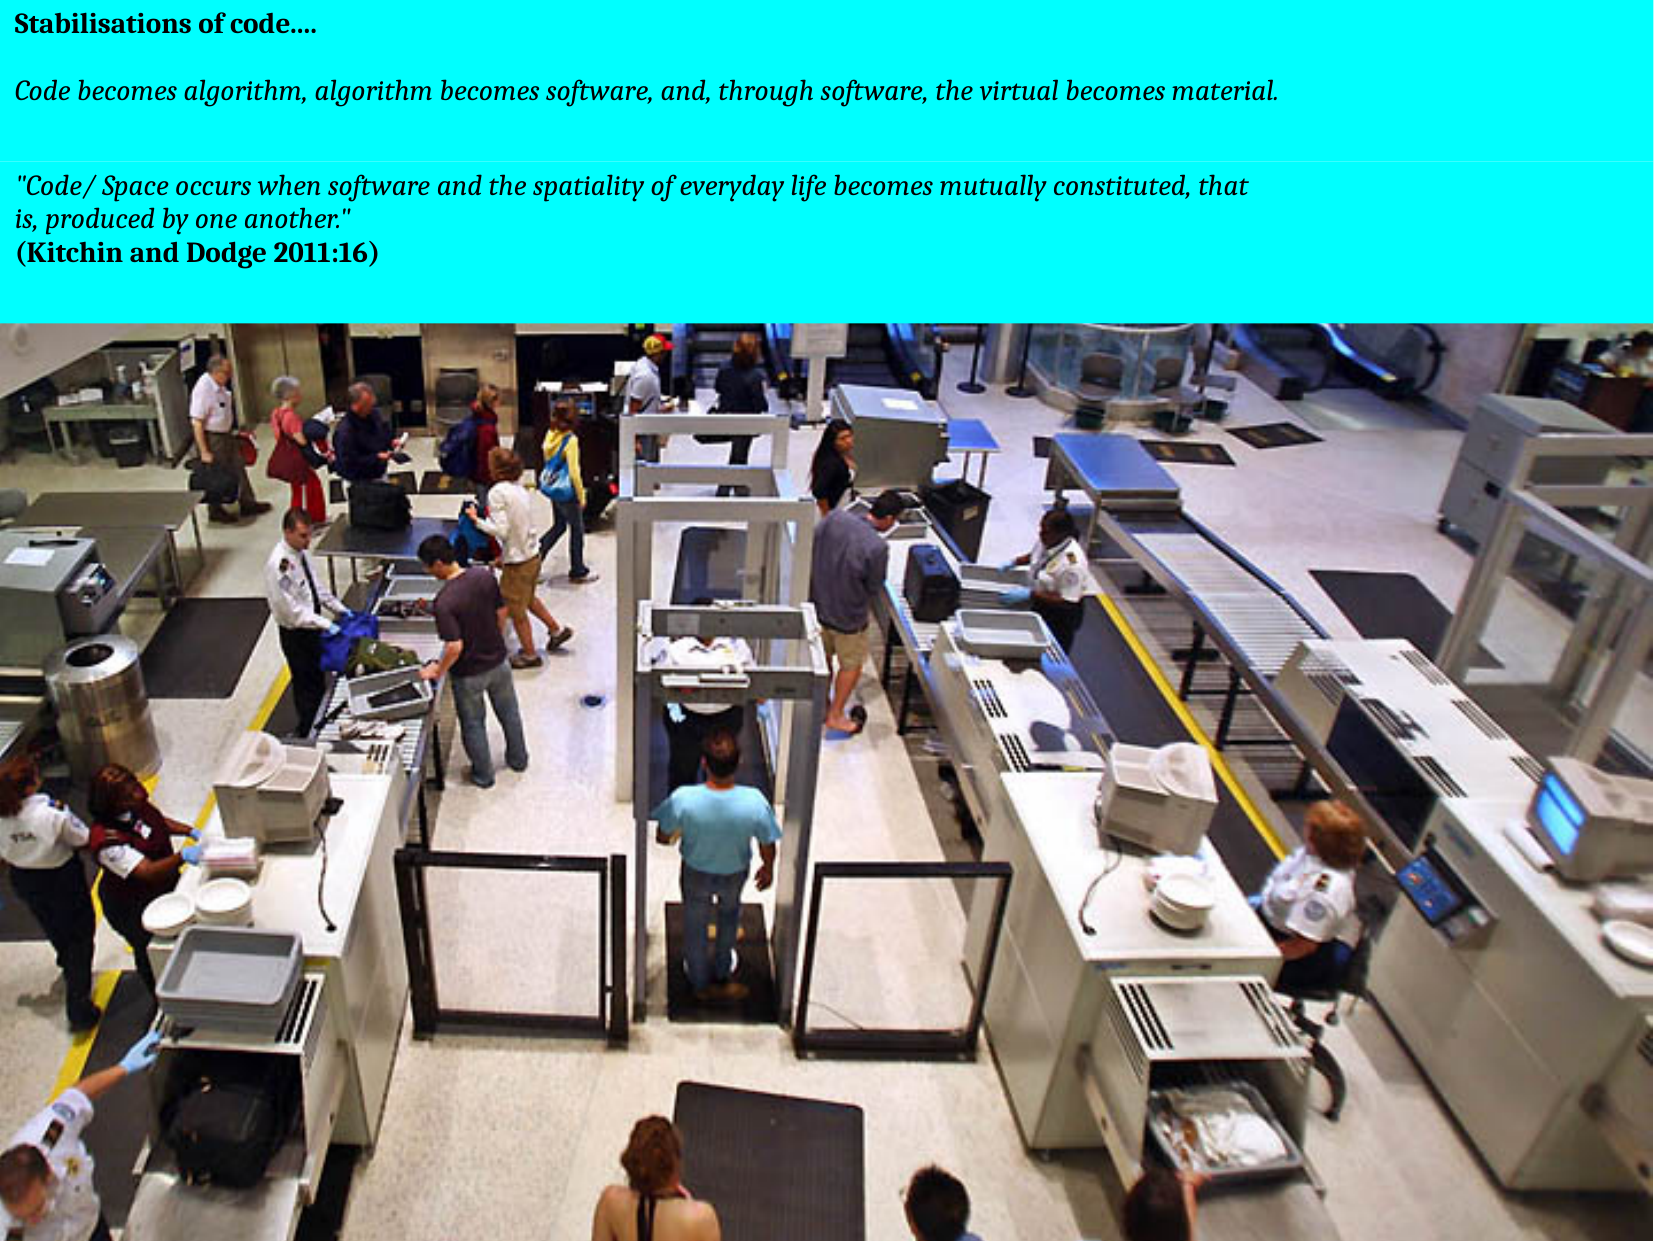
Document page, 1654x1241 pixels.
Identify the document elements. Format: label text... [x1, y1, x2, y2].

text_box "Code/ Space occurs when software and the spatiality of everyday life becomes mutually constituted, that is, produced by one another." (Kitchin and Dodge 2011:16) [0, 161, 1654, 324]
picture [0, 324, 1653, 1241]
text_box Stabilisations of code.... Code becomes algorithm, algorithm becomes software, and, through software, the virtual becomes material. [0, 0, 1654, 161]
